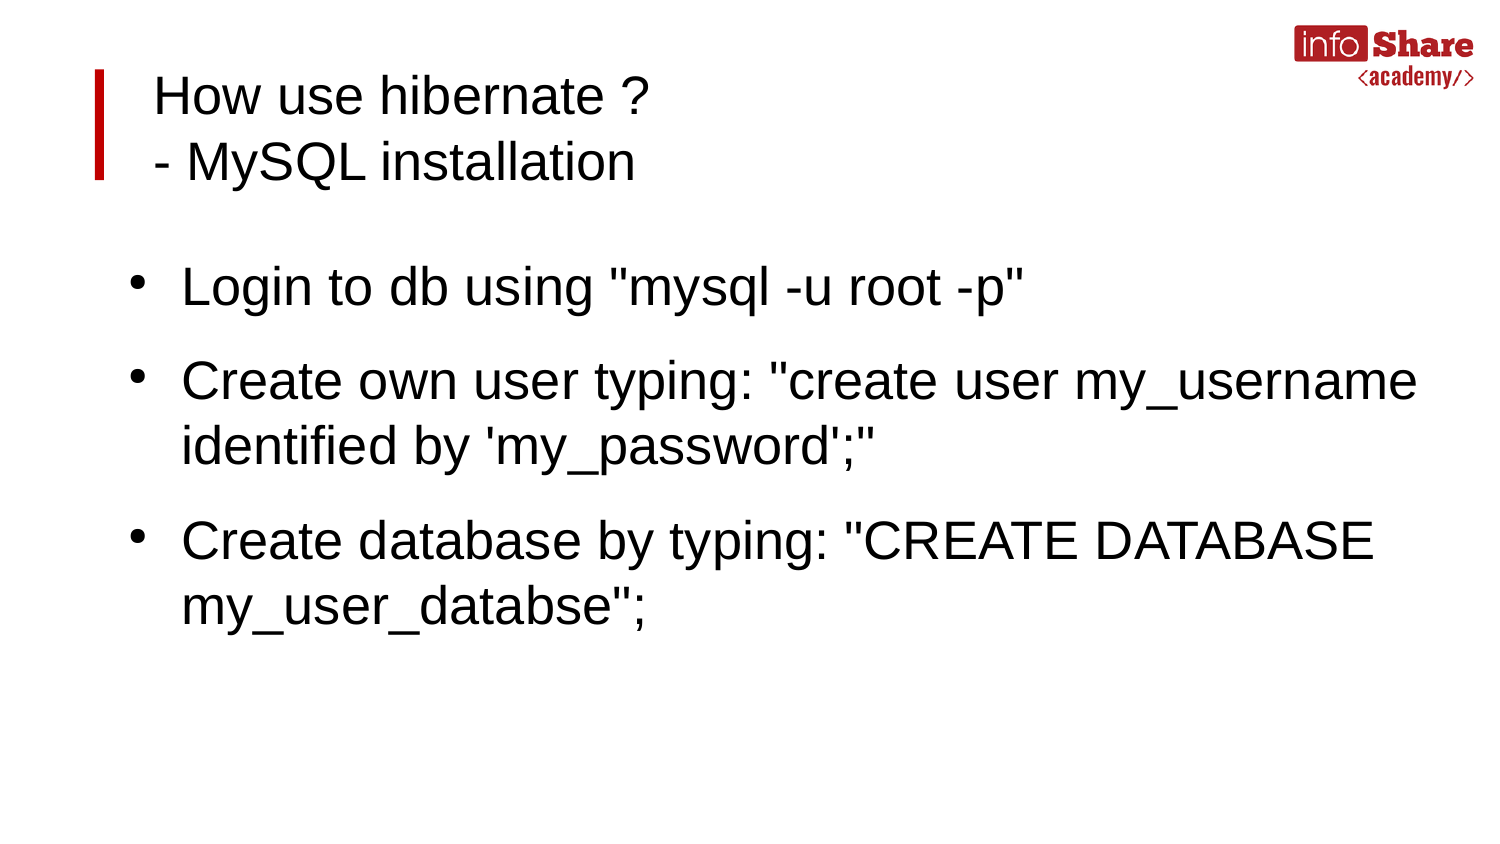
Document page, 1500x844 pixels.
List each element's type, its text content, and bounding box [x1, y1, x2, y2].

title How use hibernate ? - MySQL installation [138, 45, 668, 187]
picture [1267, 0, 1500, 117]
list Login to db using "mysql -u root -p" Create own user typing: "create user my_username identified by 'my_password';" Create database by typing: "CREATE DATABASE my_user_databse"; [95, 236, 1453, 753]
